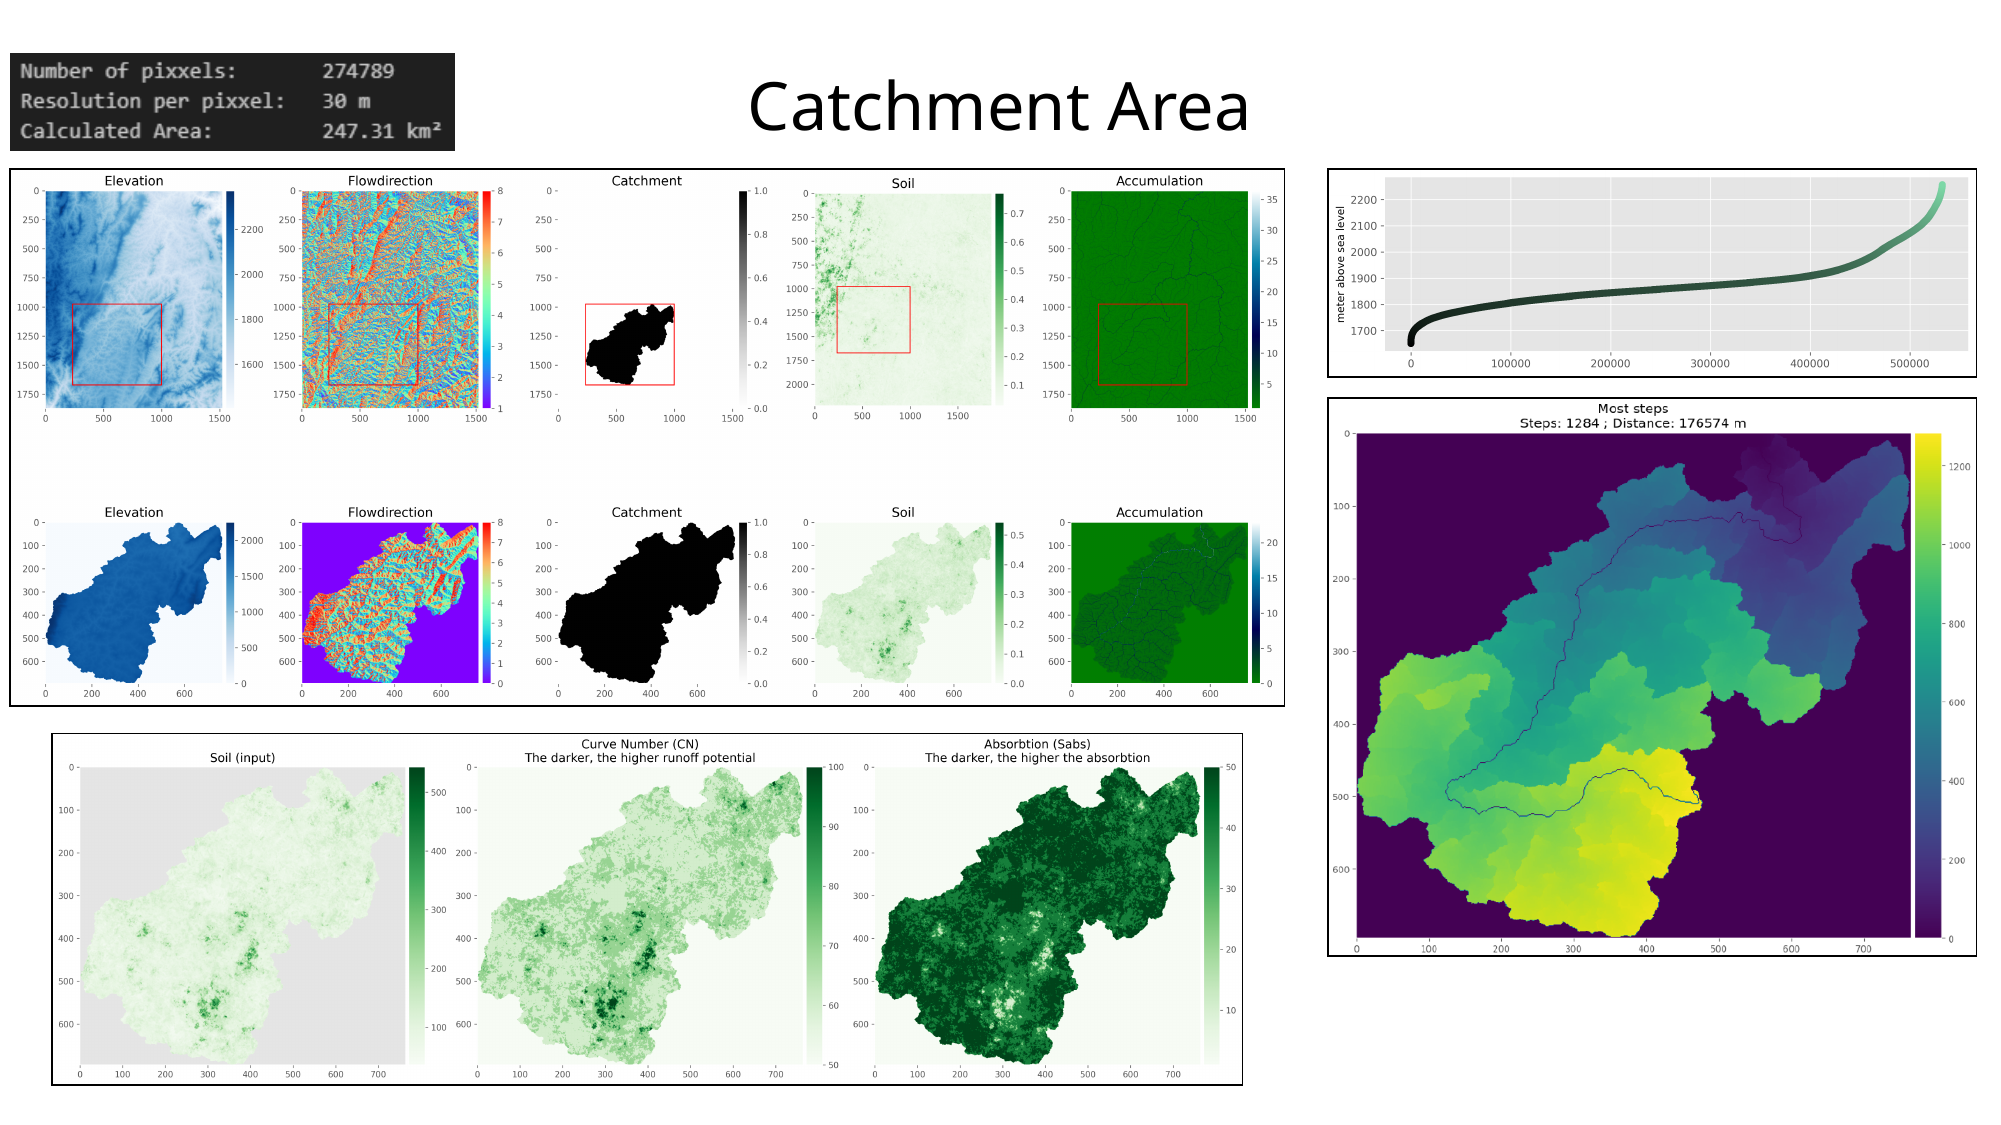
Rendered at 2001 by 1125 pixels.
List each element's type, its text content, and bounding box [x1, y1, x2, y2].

picture [52, 734, 1242, 1085]
picture [10, 53, 455, 151]
picture [1328, 398, 1976, 956]
title Catchment Area [629, 0, 1371, 218]
picture [10, 169, 1284, 706]
picture [1328, 169, 1976, 377]
